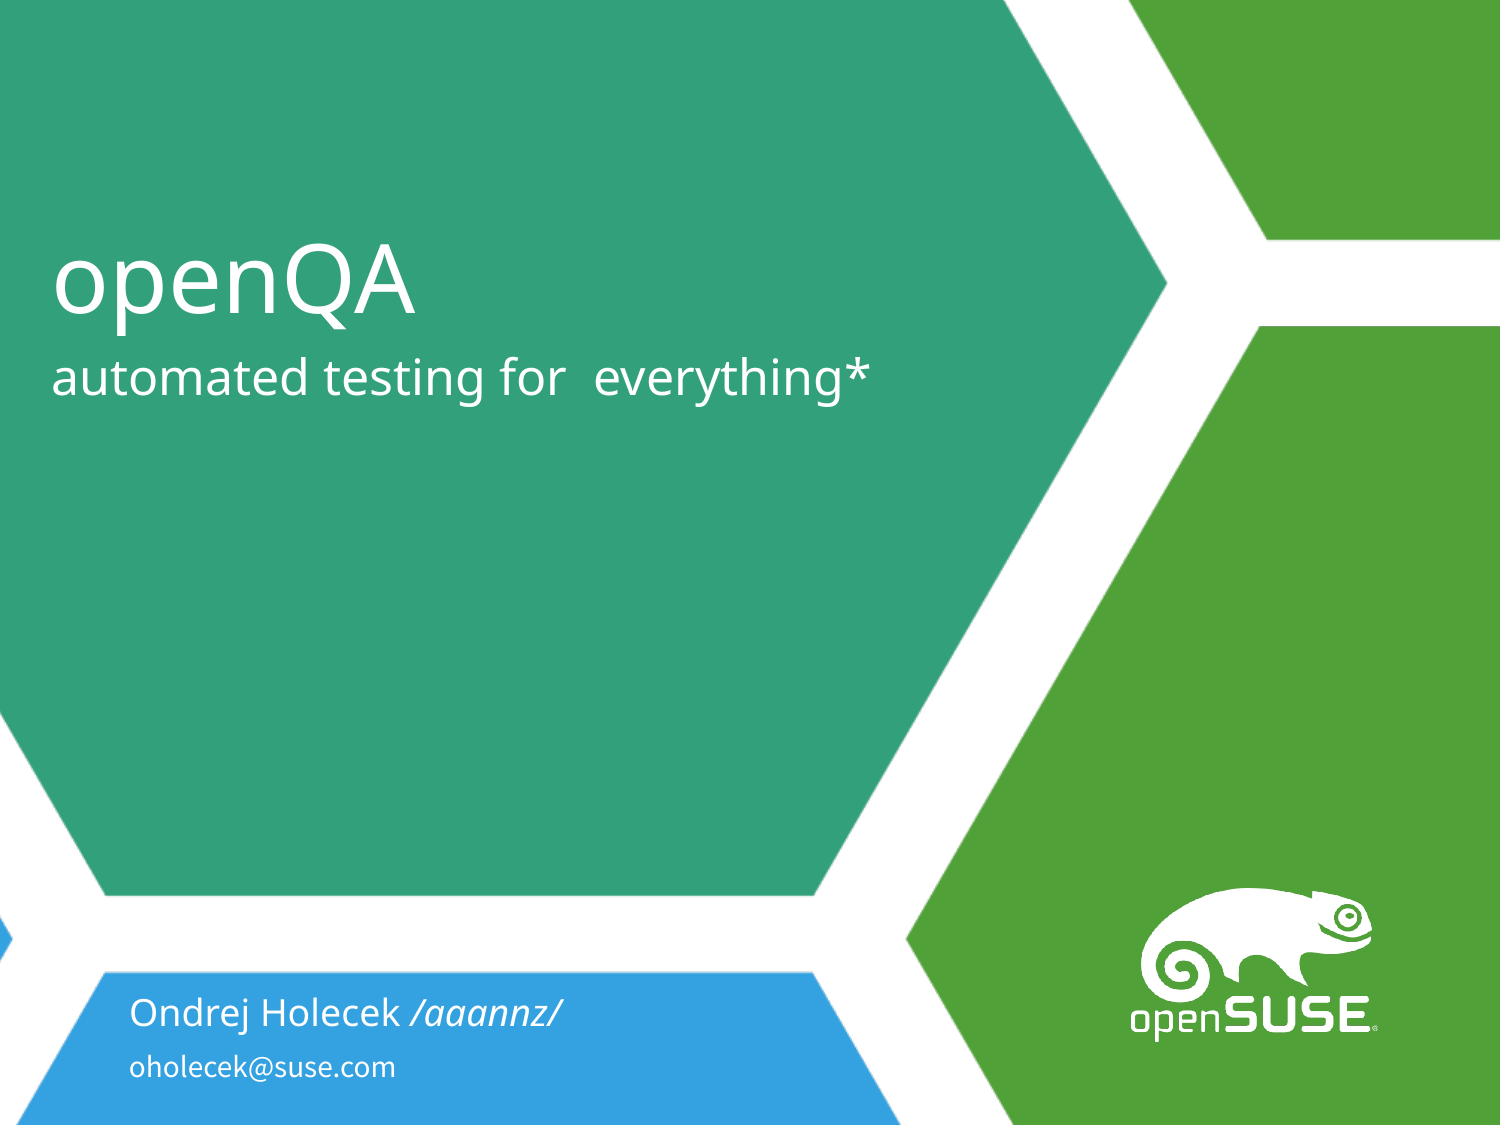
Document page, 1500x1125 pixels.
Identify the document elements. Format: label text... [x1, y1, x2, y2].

picture [0, 0, 1500, 1125]
list Ondrej Holecek /aaannz/ oholecek@suse.com [126, 986, 751, 1125]
title openQA automated testing for everything* [51, 136, 1101, 410]
